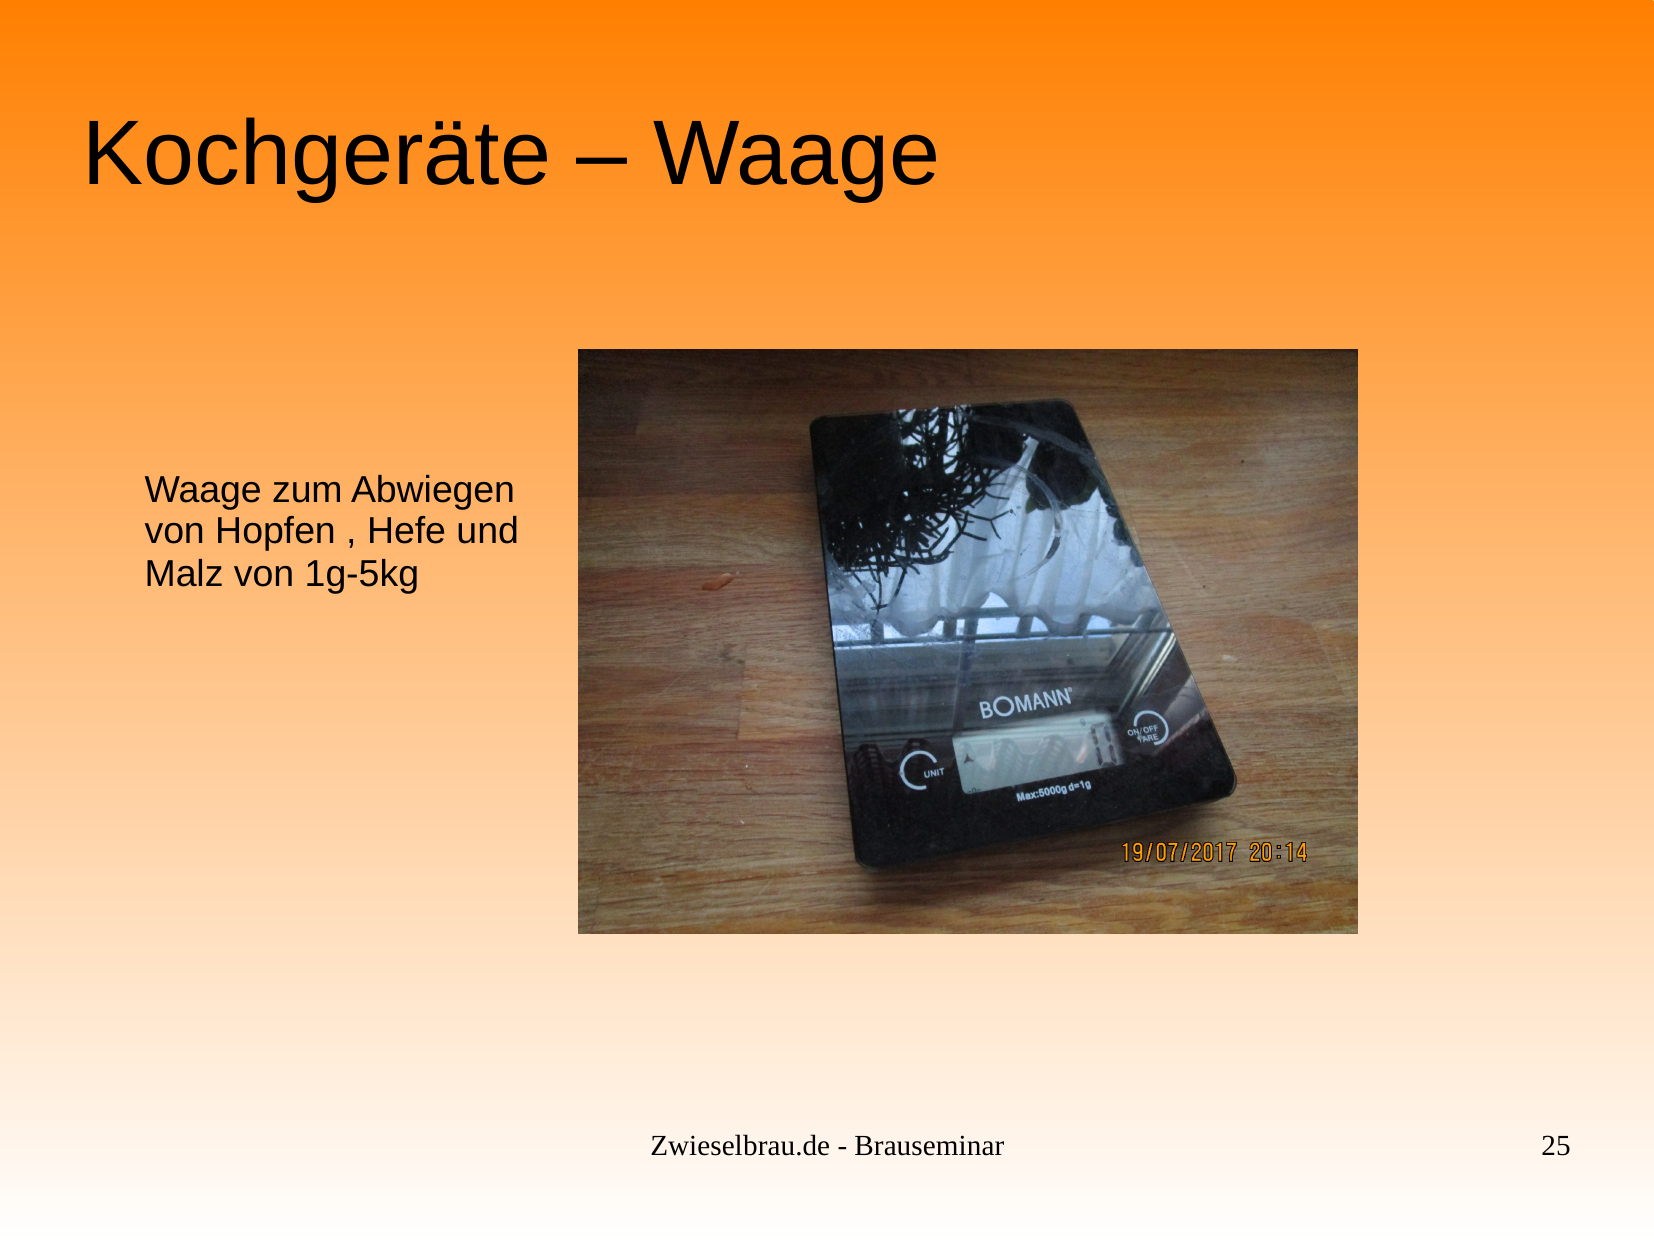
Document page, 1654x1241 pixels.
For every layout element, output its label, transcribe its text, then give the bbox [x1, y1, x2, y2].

title Kochgeräte – Waage [82, 49, 1571, 257]
picture [578, 349, 1358, 934]
text_box Waage zum Abwiegen von Hopfen , Hefe und Malz von 1g-5kg [129, 460, 544, 650]
